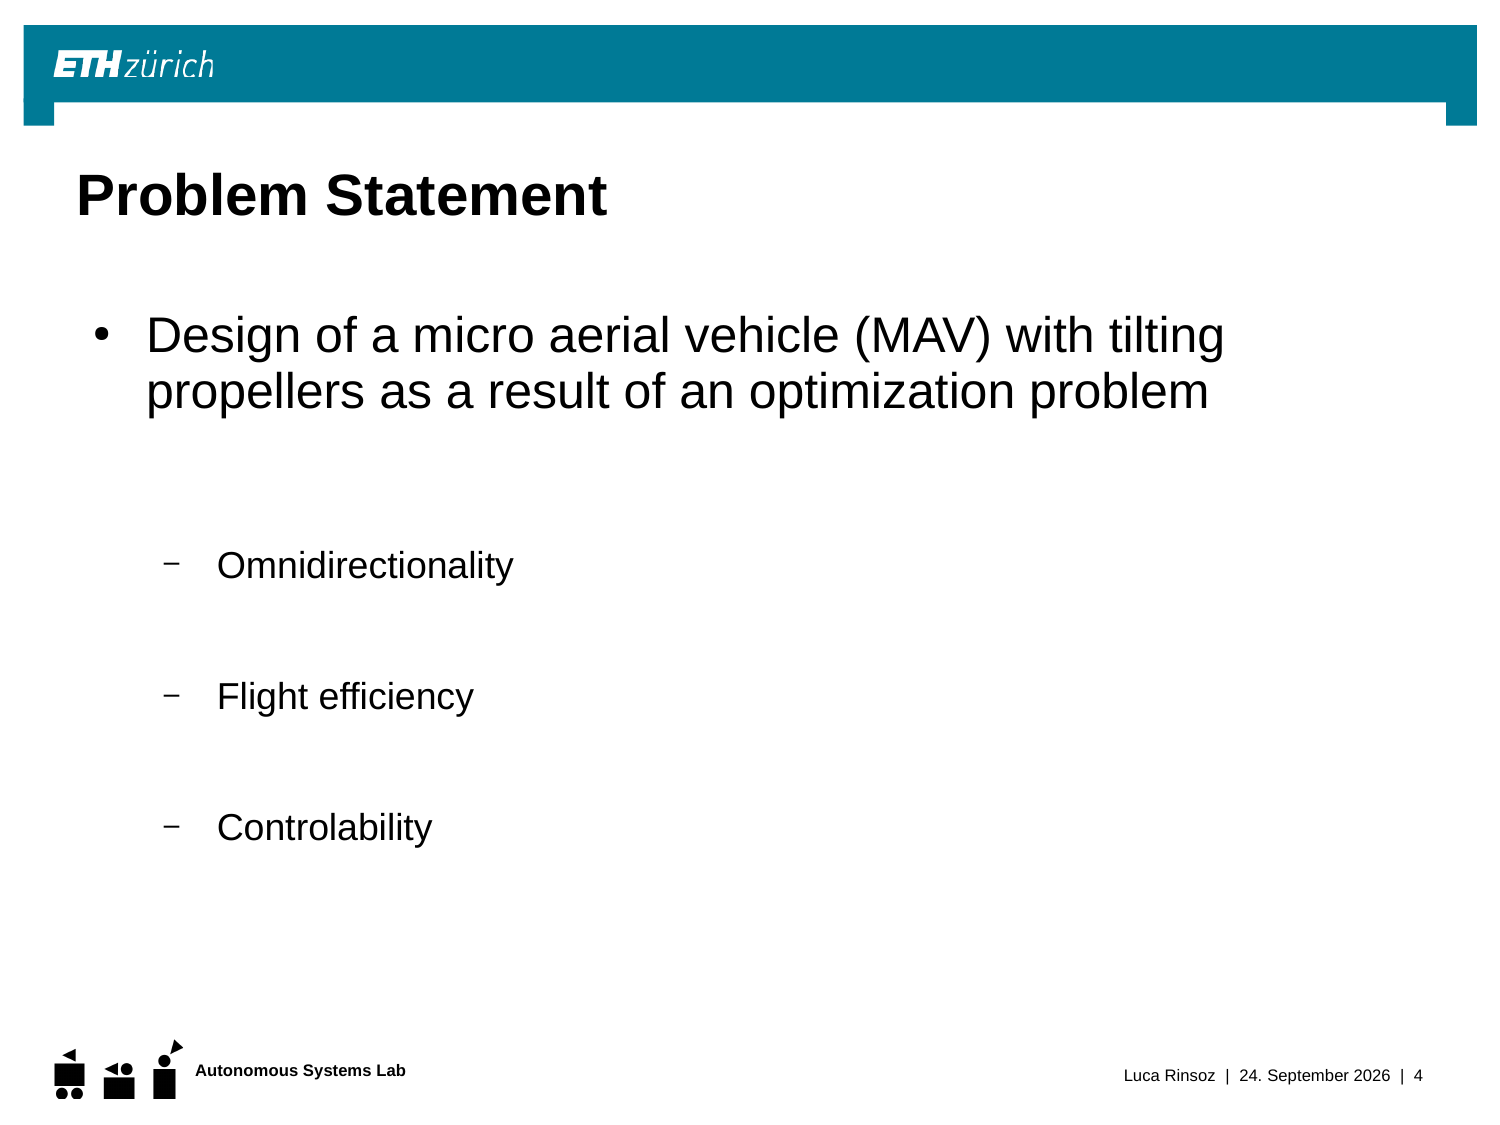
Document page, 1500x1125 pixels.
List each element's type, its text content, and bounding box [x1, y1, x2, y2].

title Problem Statement [53, 101, 1447, 290]
list Design of a micro aerial vehicle (MAV) with tilting propellers as a result of an optimization problem Omnidirectionality Flight efficiency Controlability [75, 307, 1426, 1054]
